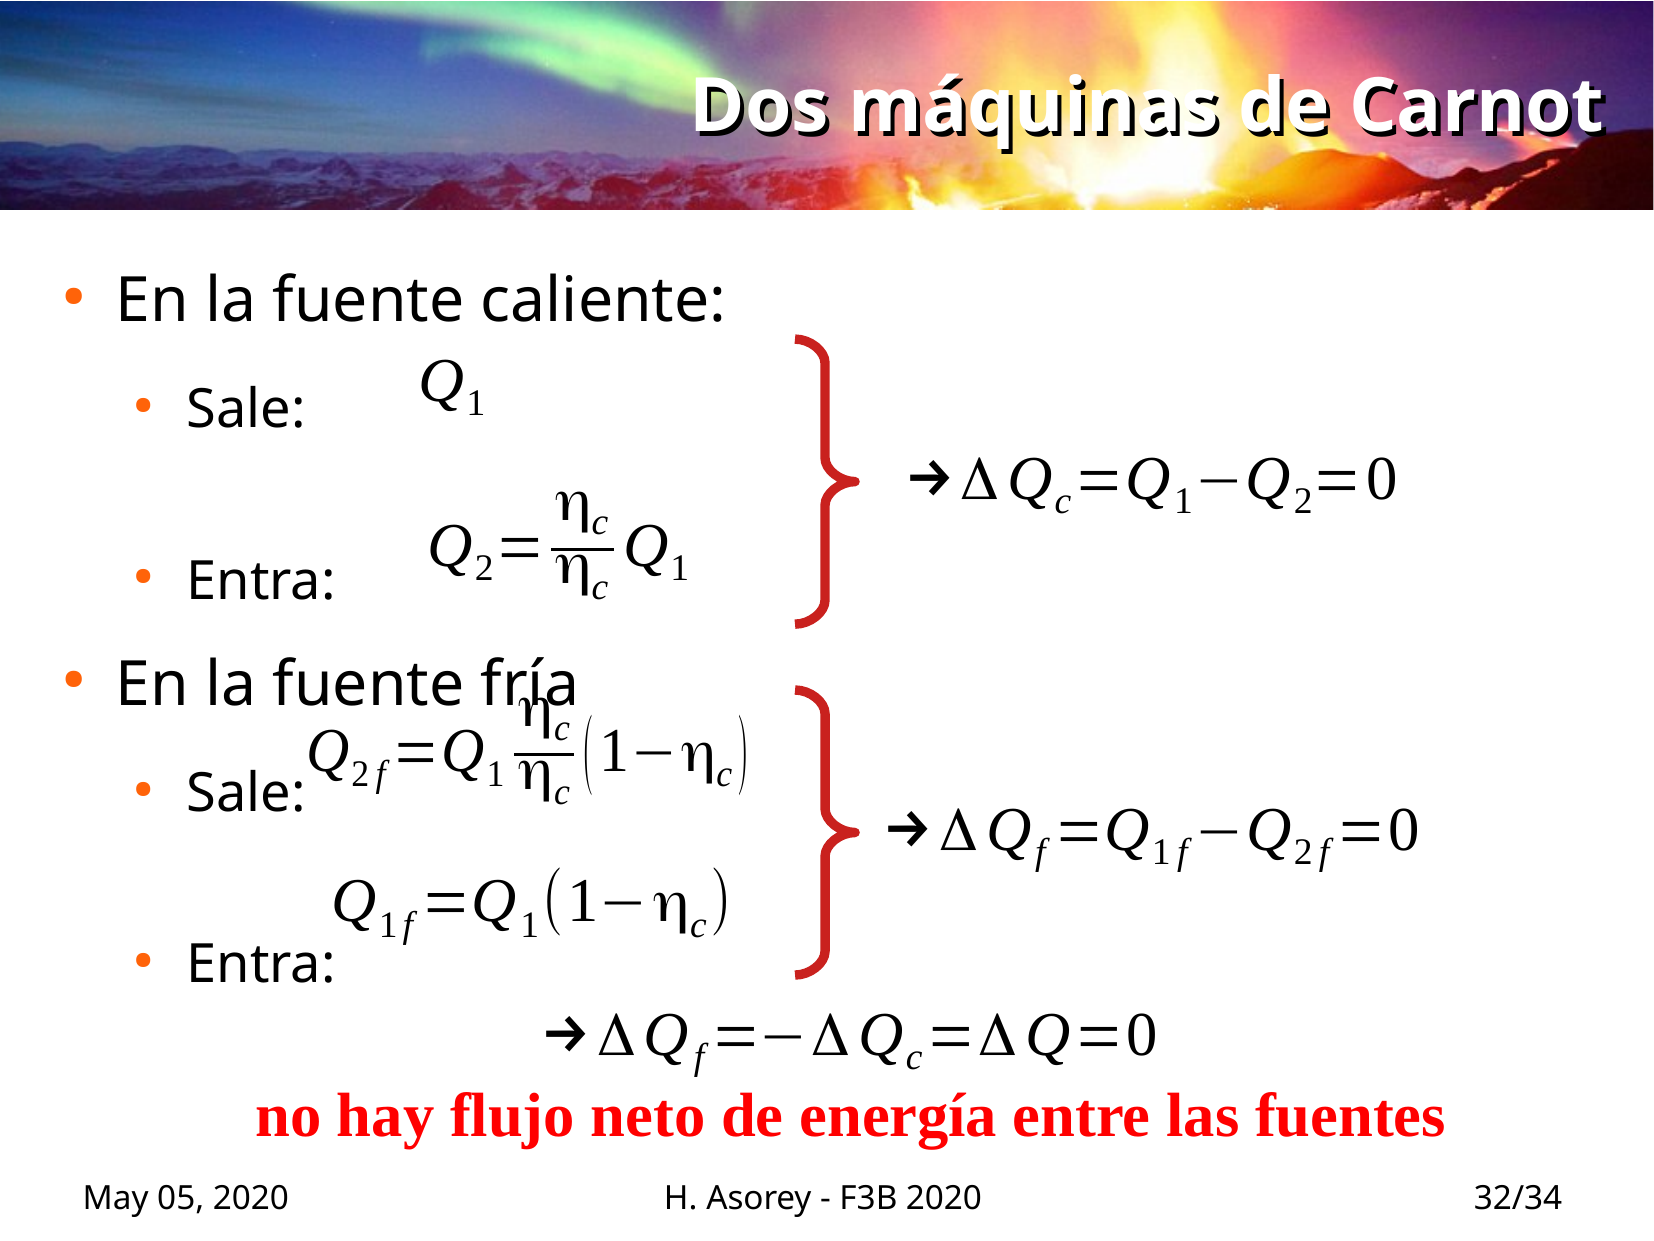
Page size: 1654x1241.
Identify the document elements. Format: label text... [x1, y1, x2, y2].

title Dos máquinas de Carnot [45, 15, 1606, 191]
chart [300, 694, 756, 813]
chart [898, 443, 1404, 522]
list En la fuente caliente: Sale: Entra: En la fuente fría Sale: Entra: [45, 255, 1606, 1156]
chart [421, 489, 696, 607]
chart [325, 865, 738, 946]
chart [247, 998, 1456, 1150]
chart [412, 345, 492, 424]
chart [877, 793, 1427, 873]
picture [0, 1, 1654, 210]
